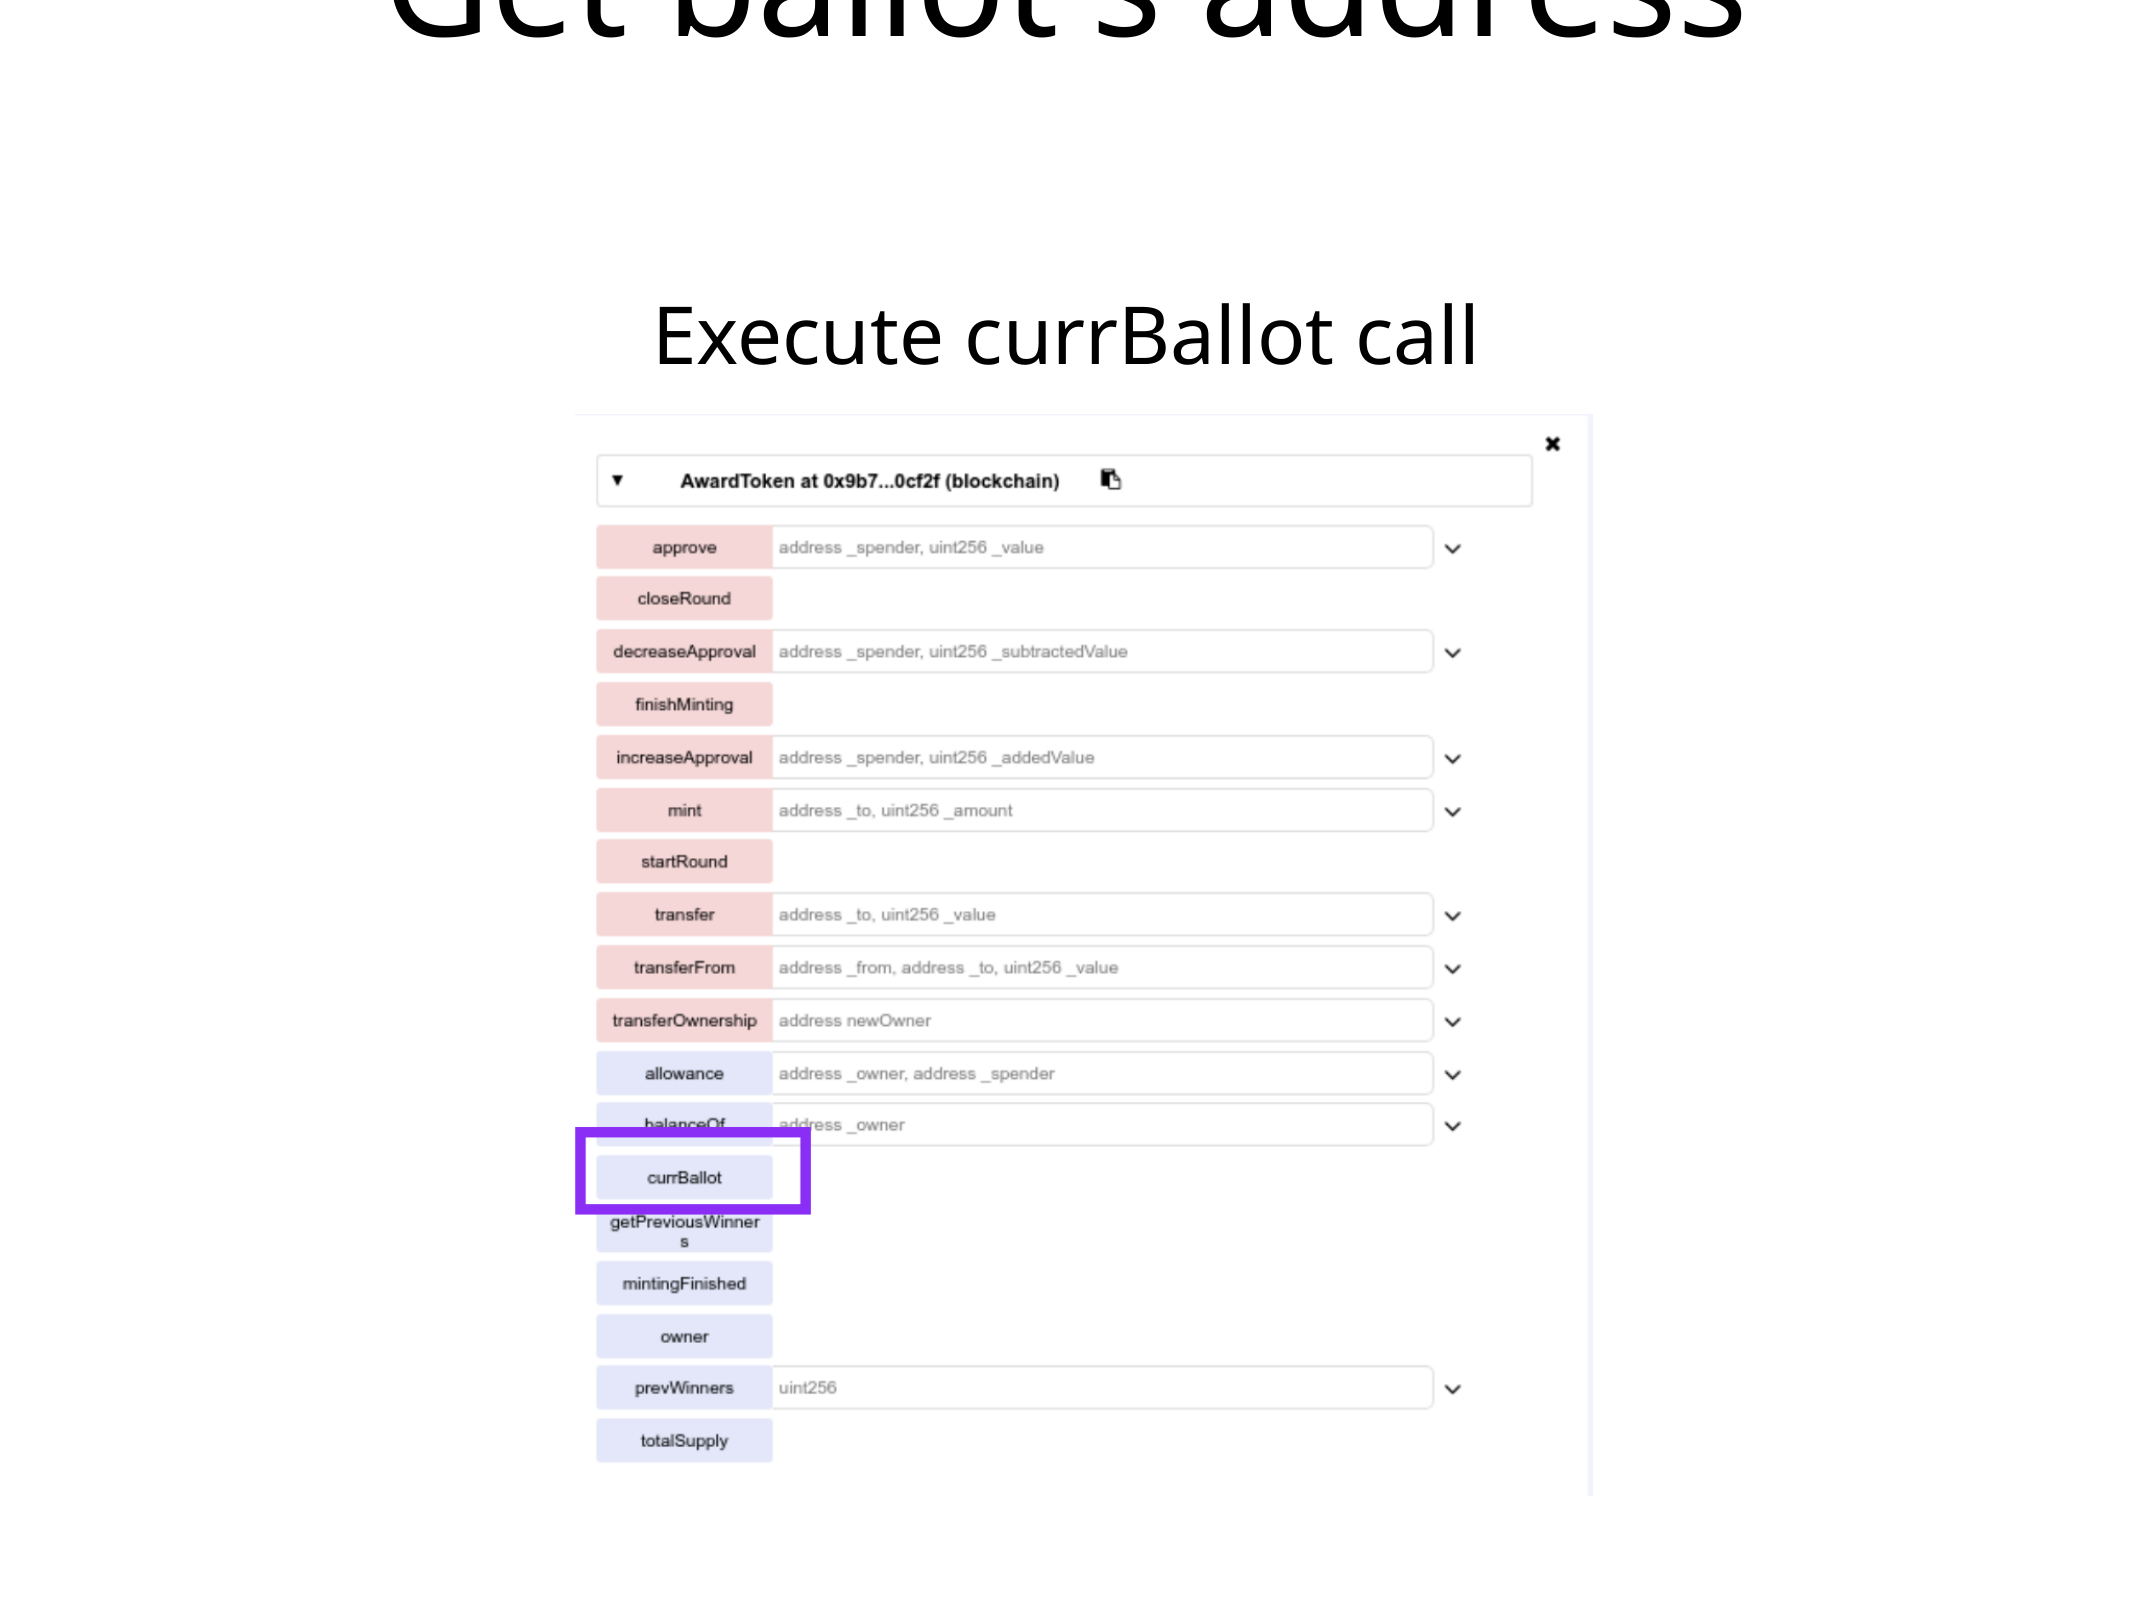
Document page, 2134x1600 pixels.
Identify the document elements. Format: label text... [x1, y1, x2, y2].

subtitle Execute currBallot call ( when dependencies.js is the active file ) [112, 277, 2021, 558]
picture [521, 414, 1641, 1544]
title Get ballot's address [69, 0, 2064, 423]
